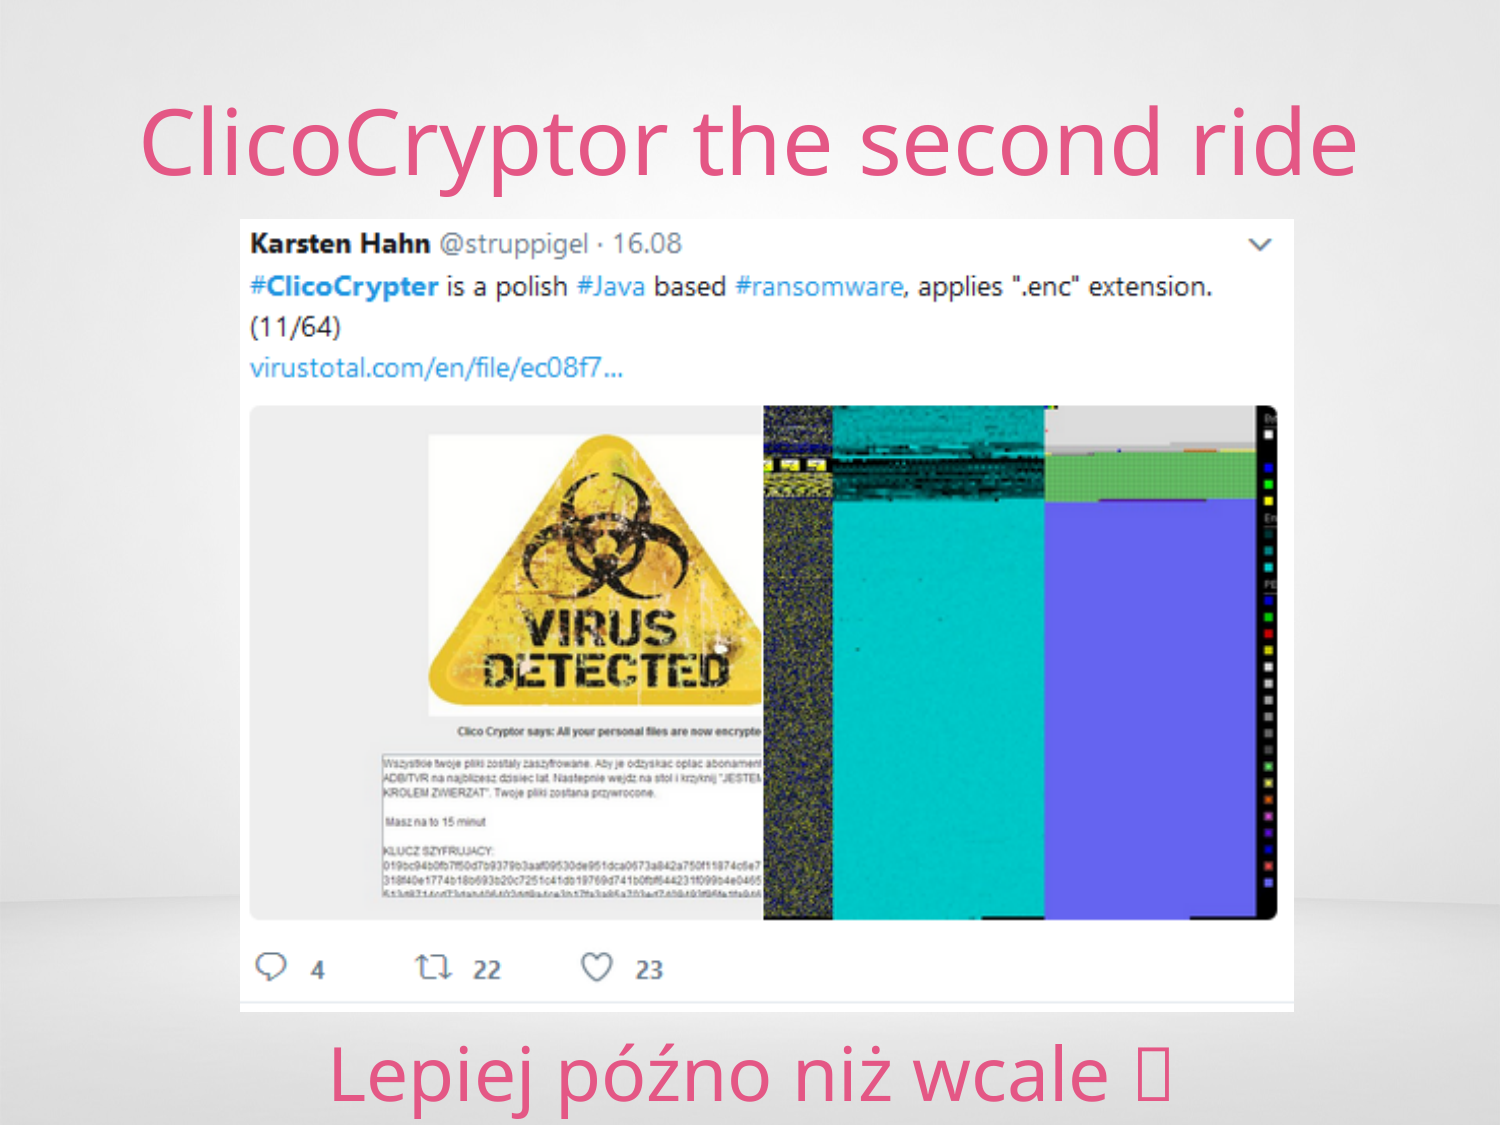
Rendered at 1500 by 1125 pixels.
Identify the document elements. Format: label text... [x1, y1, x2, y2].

picture [0, 0, 1500, 1125]
title ClicoCryptor the second ride [75, 45, 1425, 233]
text_box Lepiej późno niż wcale  [76, 977, 1427, 1125]
